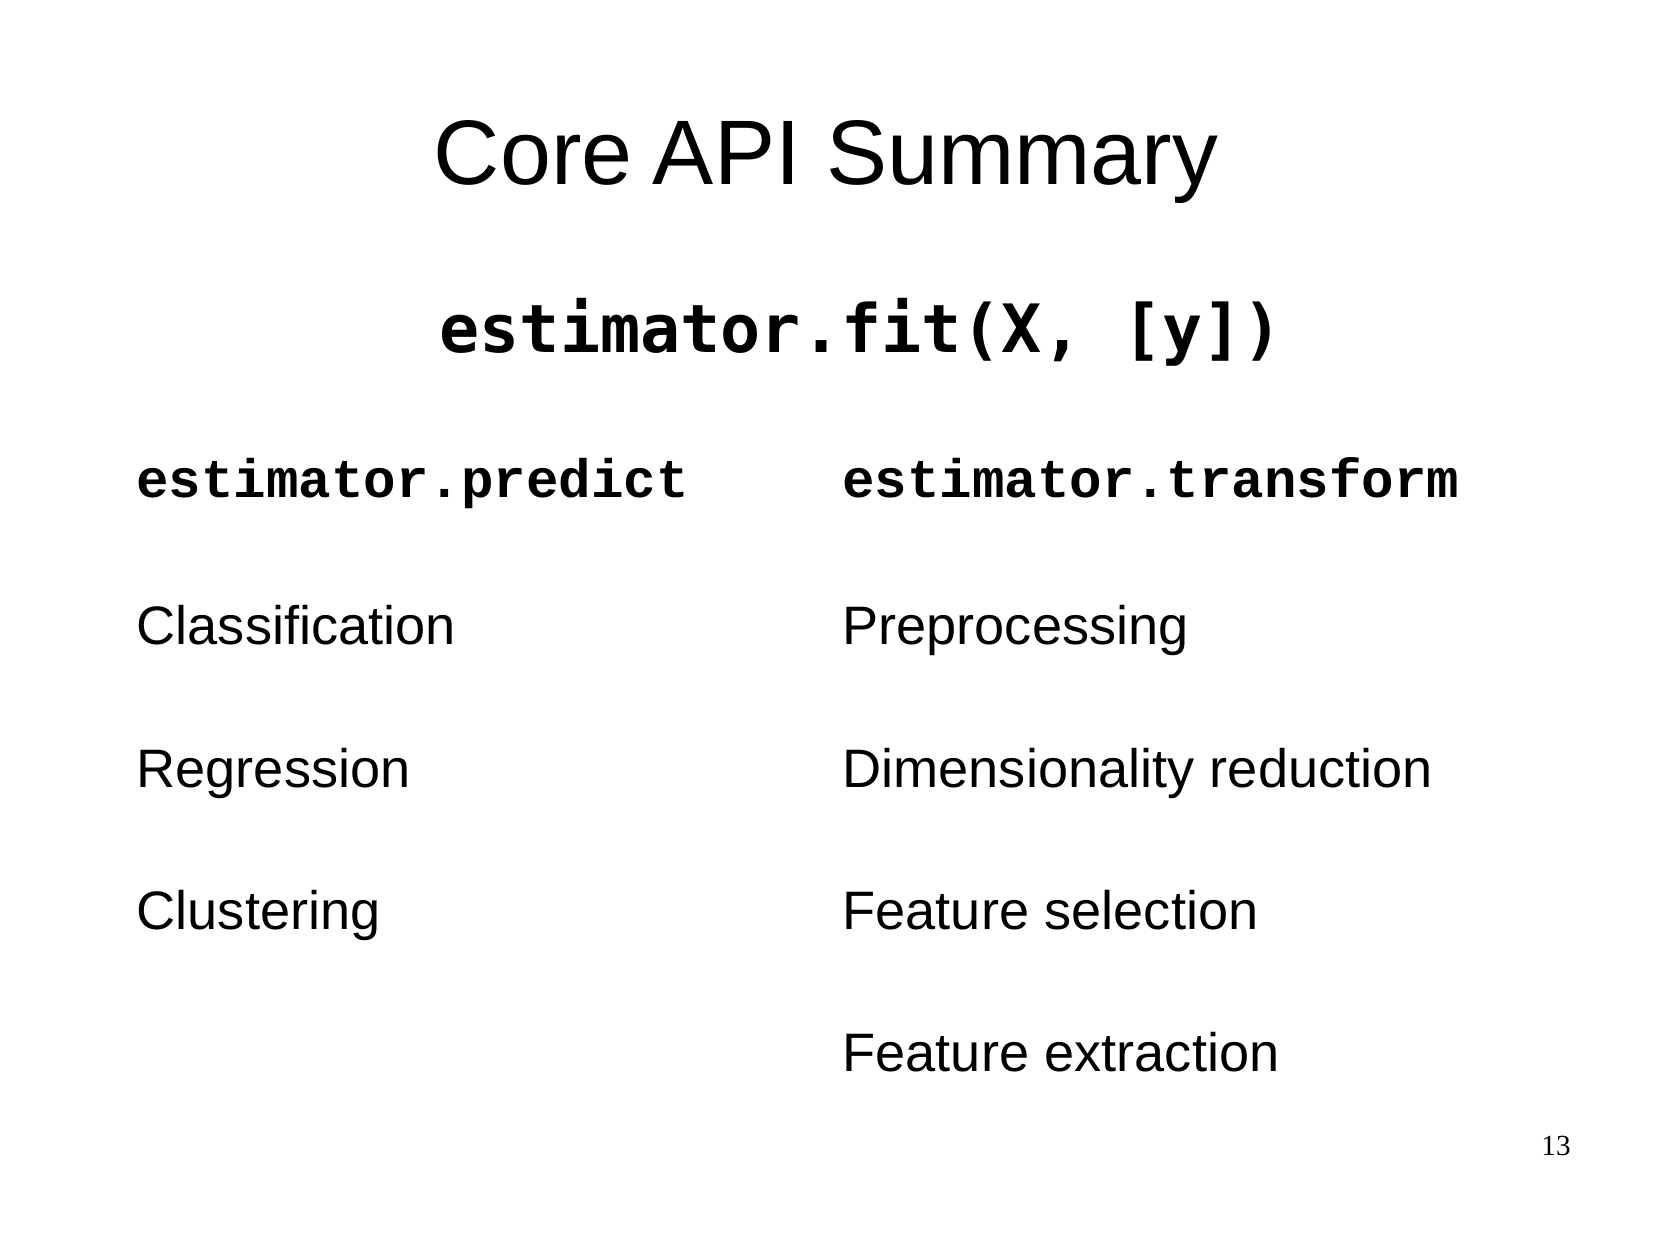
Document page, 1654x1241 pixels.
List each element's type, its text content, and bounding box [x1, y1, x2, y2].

table_header estimator.predict [122, 444, 827, 588]
table_cell Regression [123, 730, 827, 872]
table_cell Clustering [123, 873, 827, 1015]
table_cell Feature selection [828, 873, 1532, 1015]
table_cell Classification [122, 588, 827, 730]
title Core API Summary [82, 49, 1571, 257]
table_cell Dimensionality reduction [828, 730, 1532, 872]
table_cell Feature extraction [828, 1016, 1532, 1157]
table_cell Preprocessing [827, 588, 1532, 730]
table_cell [123, 1016, 827, 1157]
list estimator.fit(X, [y]) [82, 290, 1571, 1010]
table_header estimator.transform [827, 444, 1532, 588]
